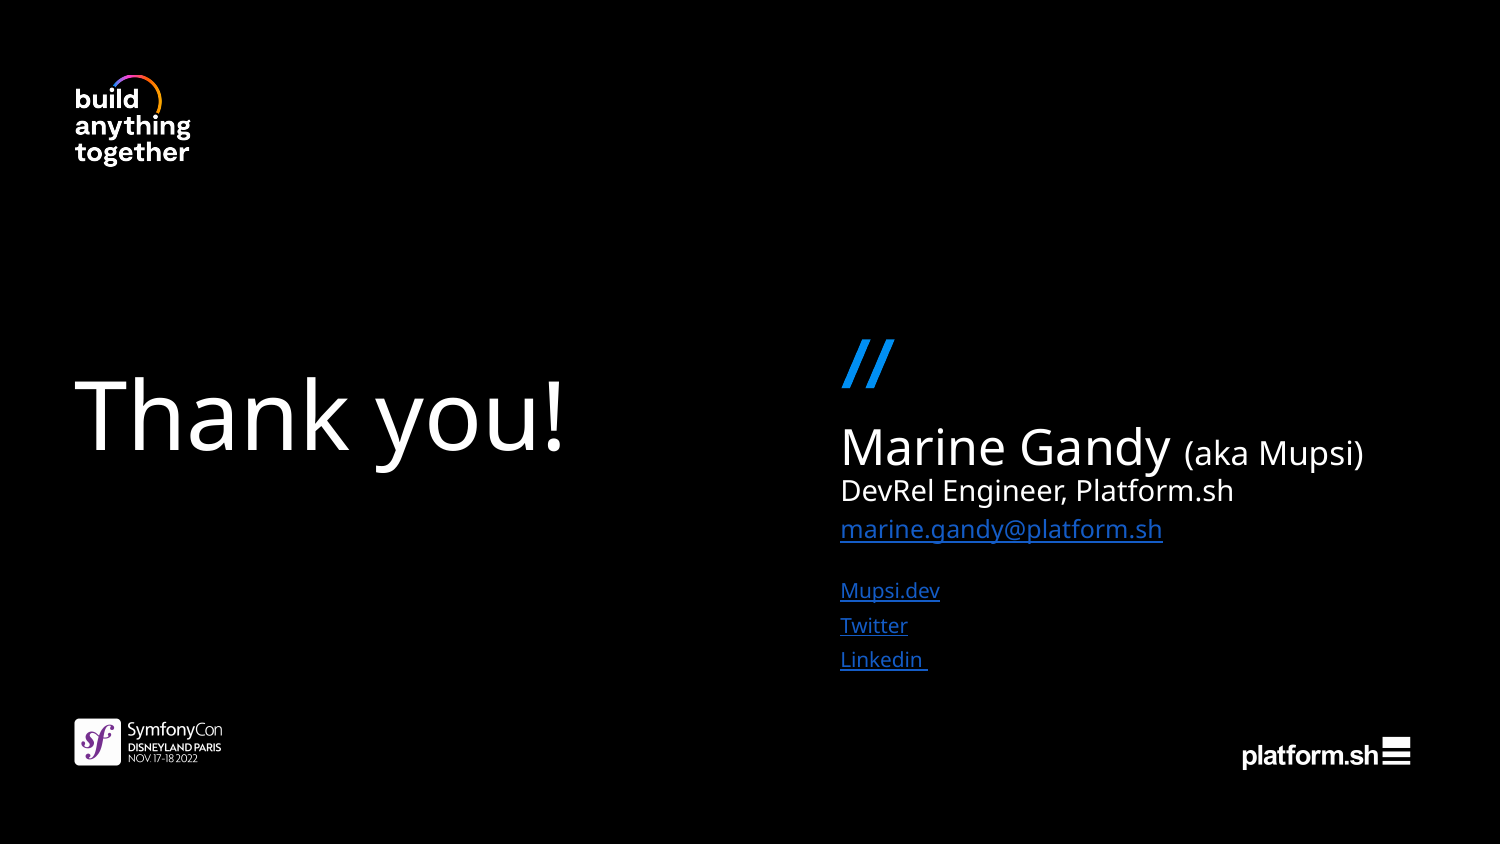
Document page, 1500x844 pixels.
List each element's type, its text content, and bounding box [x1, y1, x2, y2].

picture [66, 710, 233, 775]
picture [75, 75, 191, 170]
picture [1223, 717, 1430, 790]
picture [840, 333, 896, 406]
subtitle Marine Gandy (aka Mupsi) [840, 406, 1442, 464]
text_box DevRel Engineer, Platform.sh marine.gandy@platform.sh Mupsi.dev Twitter Linkedin [840, 472, 1321, 641]
